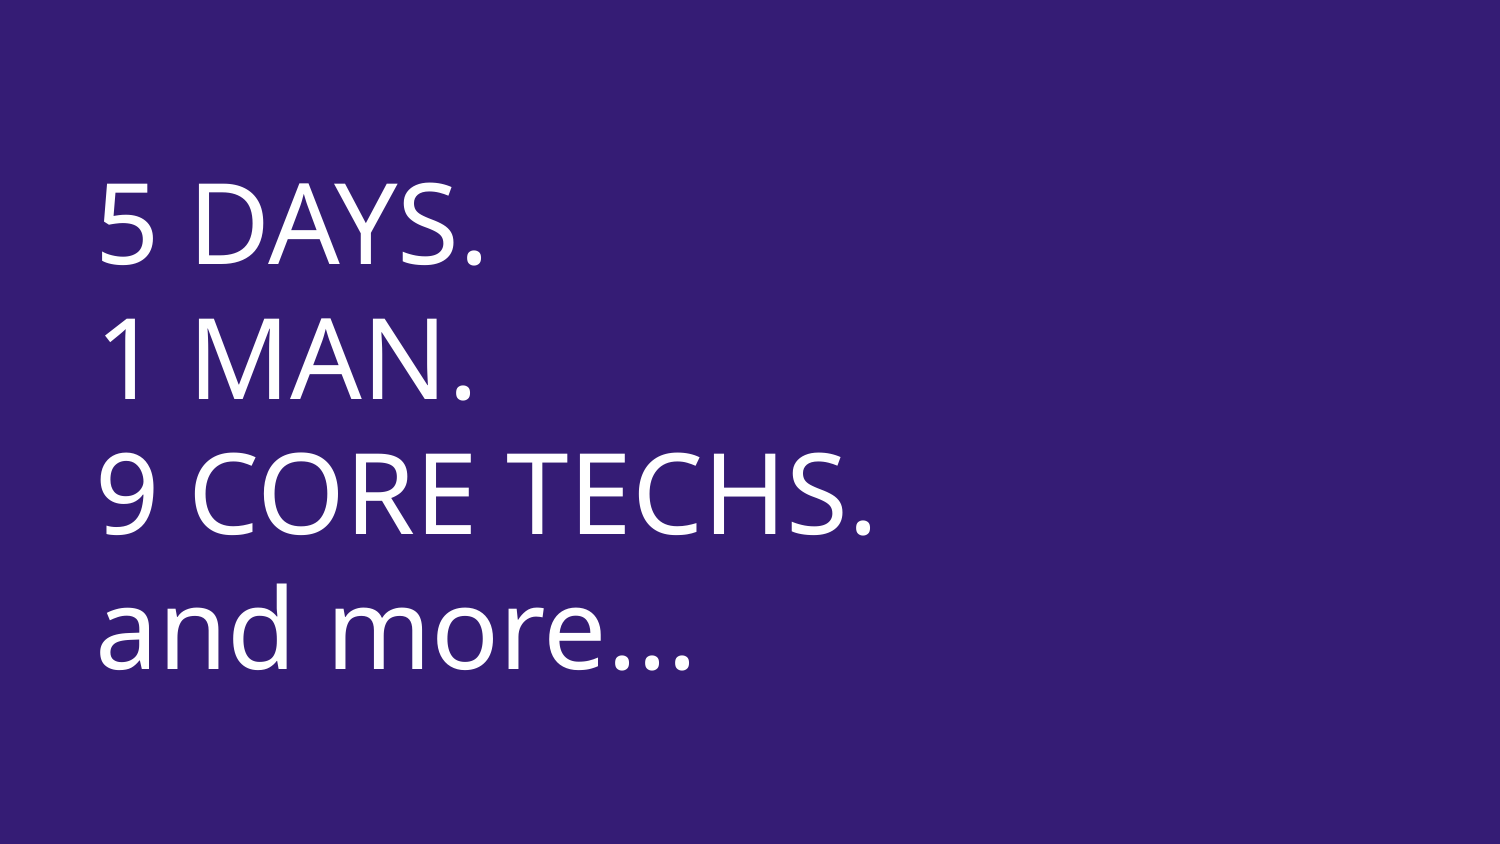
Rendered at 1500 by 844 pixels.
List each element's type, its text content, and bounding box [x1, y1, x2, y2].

title 5 DAYS. 1 MAN. 9 CORE TECHS. and more... [80, 86, 1132, 758]
